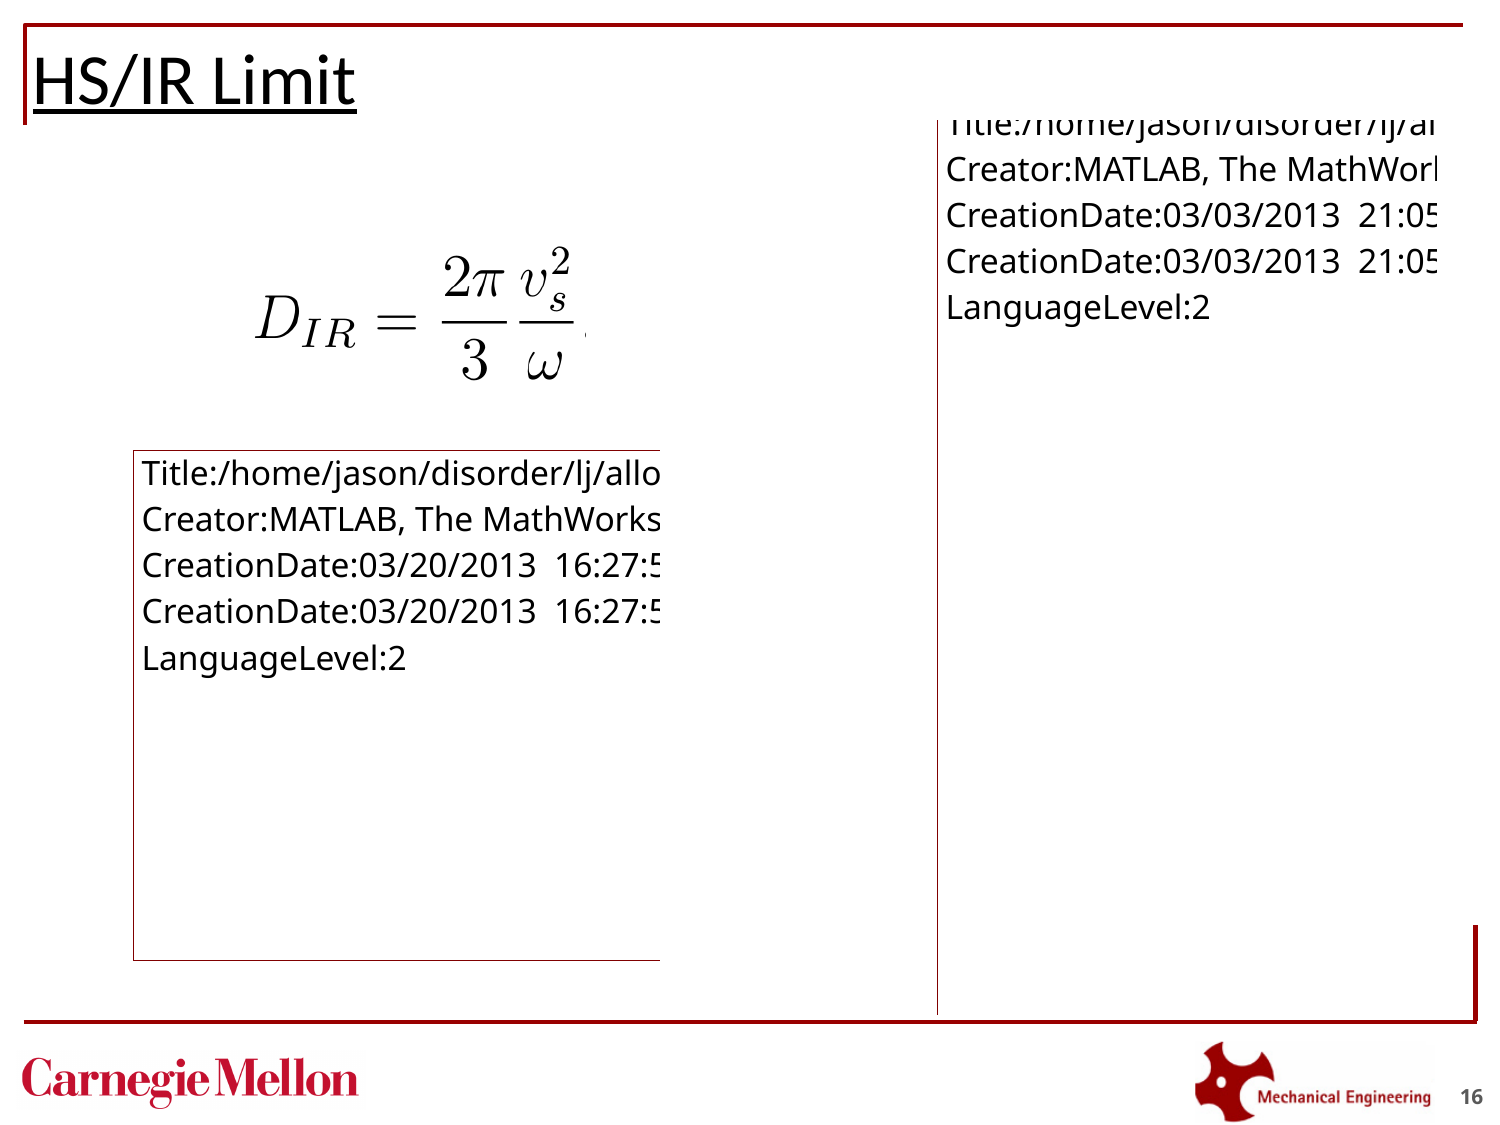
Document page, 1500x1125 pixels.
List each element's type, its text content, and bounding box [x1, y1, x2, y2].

picture [1192, 1034, 1438, 1125]
title HS/IR Limit [17, 24, 1471, 127]
picture [934, 127, 1437, 1015]
picture [240, 224, 586, 412]
picture [130, 447, 661, 961]
picture [16, 1050, 366, 1110]
